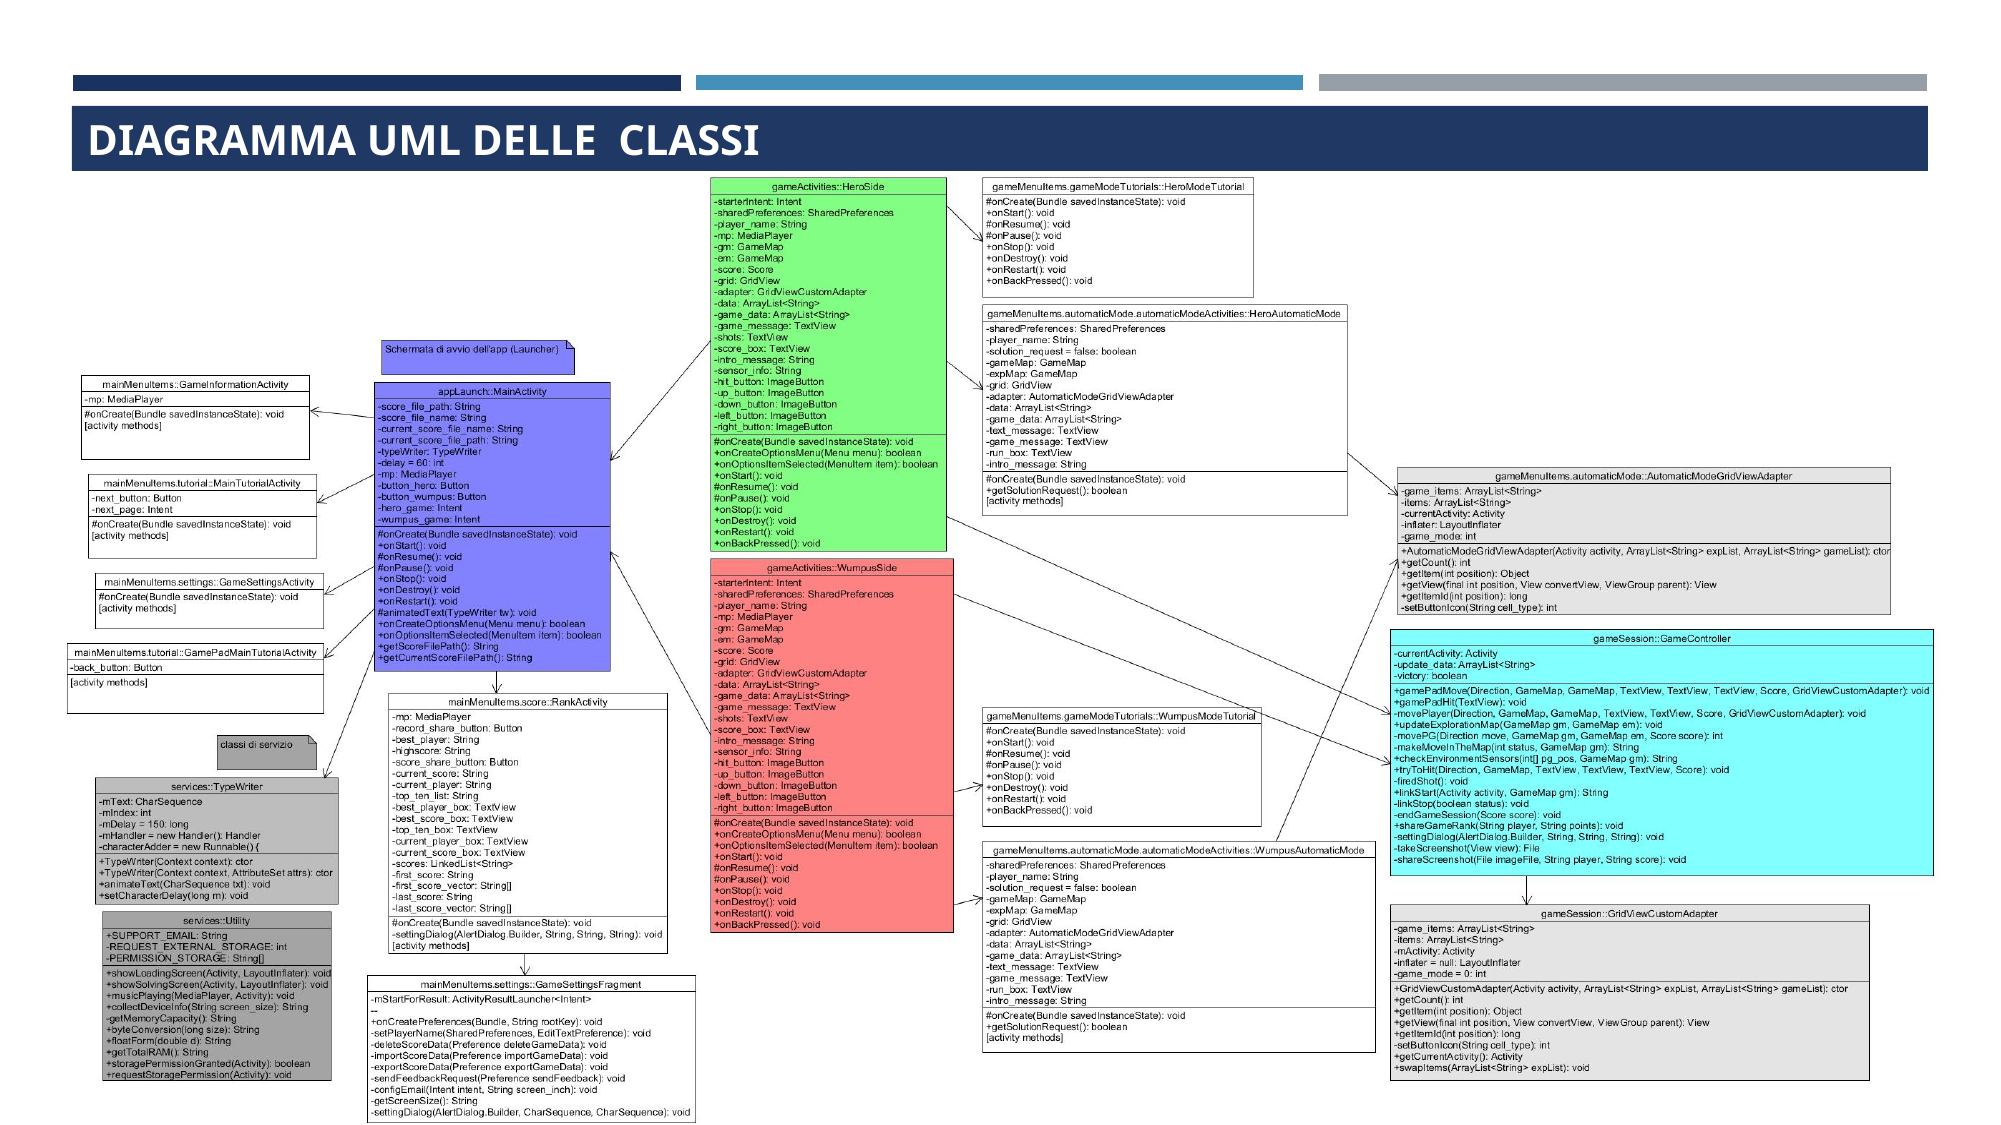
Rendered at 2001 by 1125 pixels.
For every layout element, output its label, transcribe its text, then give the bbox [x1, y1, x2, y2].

text_box DIAGRAMMA UML DELLE CLASSI [71, 105, 1928, 171]
picture [50, 171, 1951, 1125]
